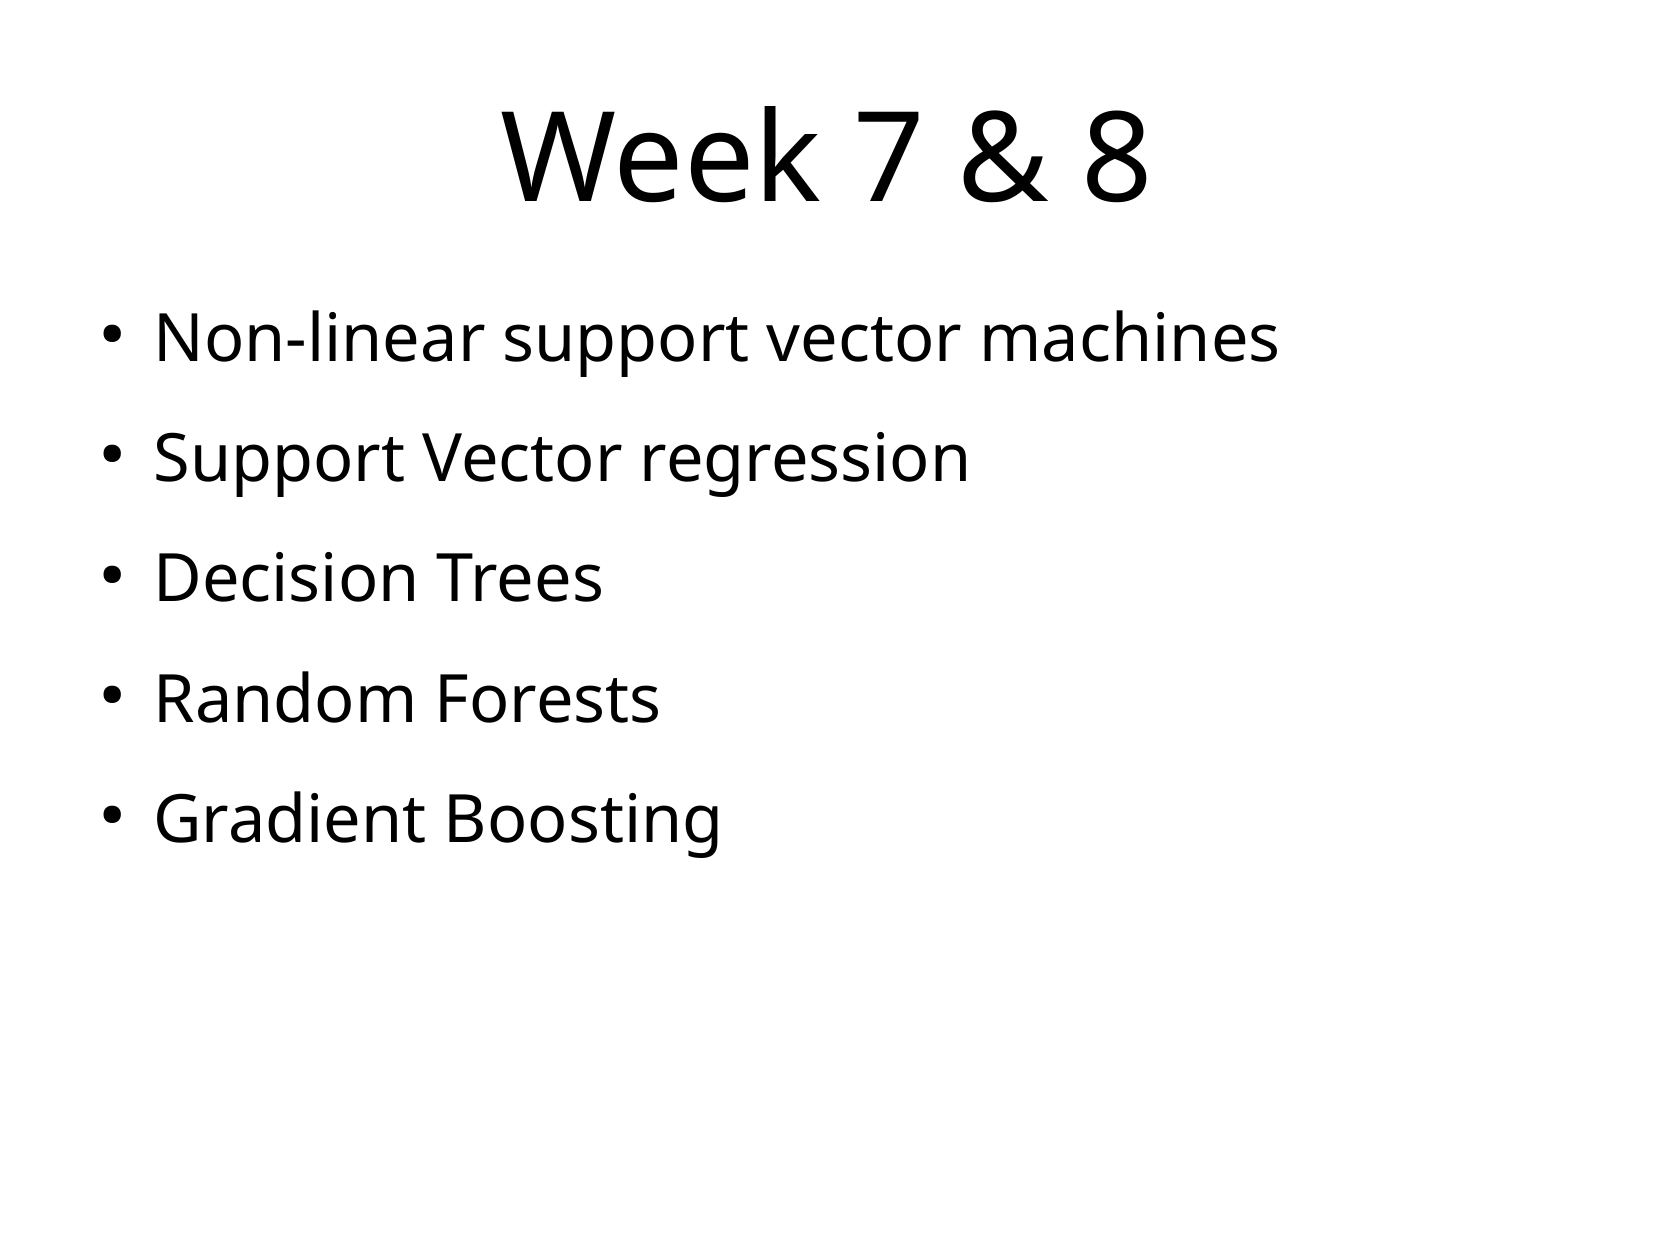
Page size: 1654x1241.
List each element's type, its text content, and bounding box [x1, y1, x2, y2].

title Week 7 & 8 [82, 49, 1571, 257]
list Non-linear support vector machines Support Vector regression Decision Trees Random Forests Gradient Boosting [82, 290, 1571, 1010]
